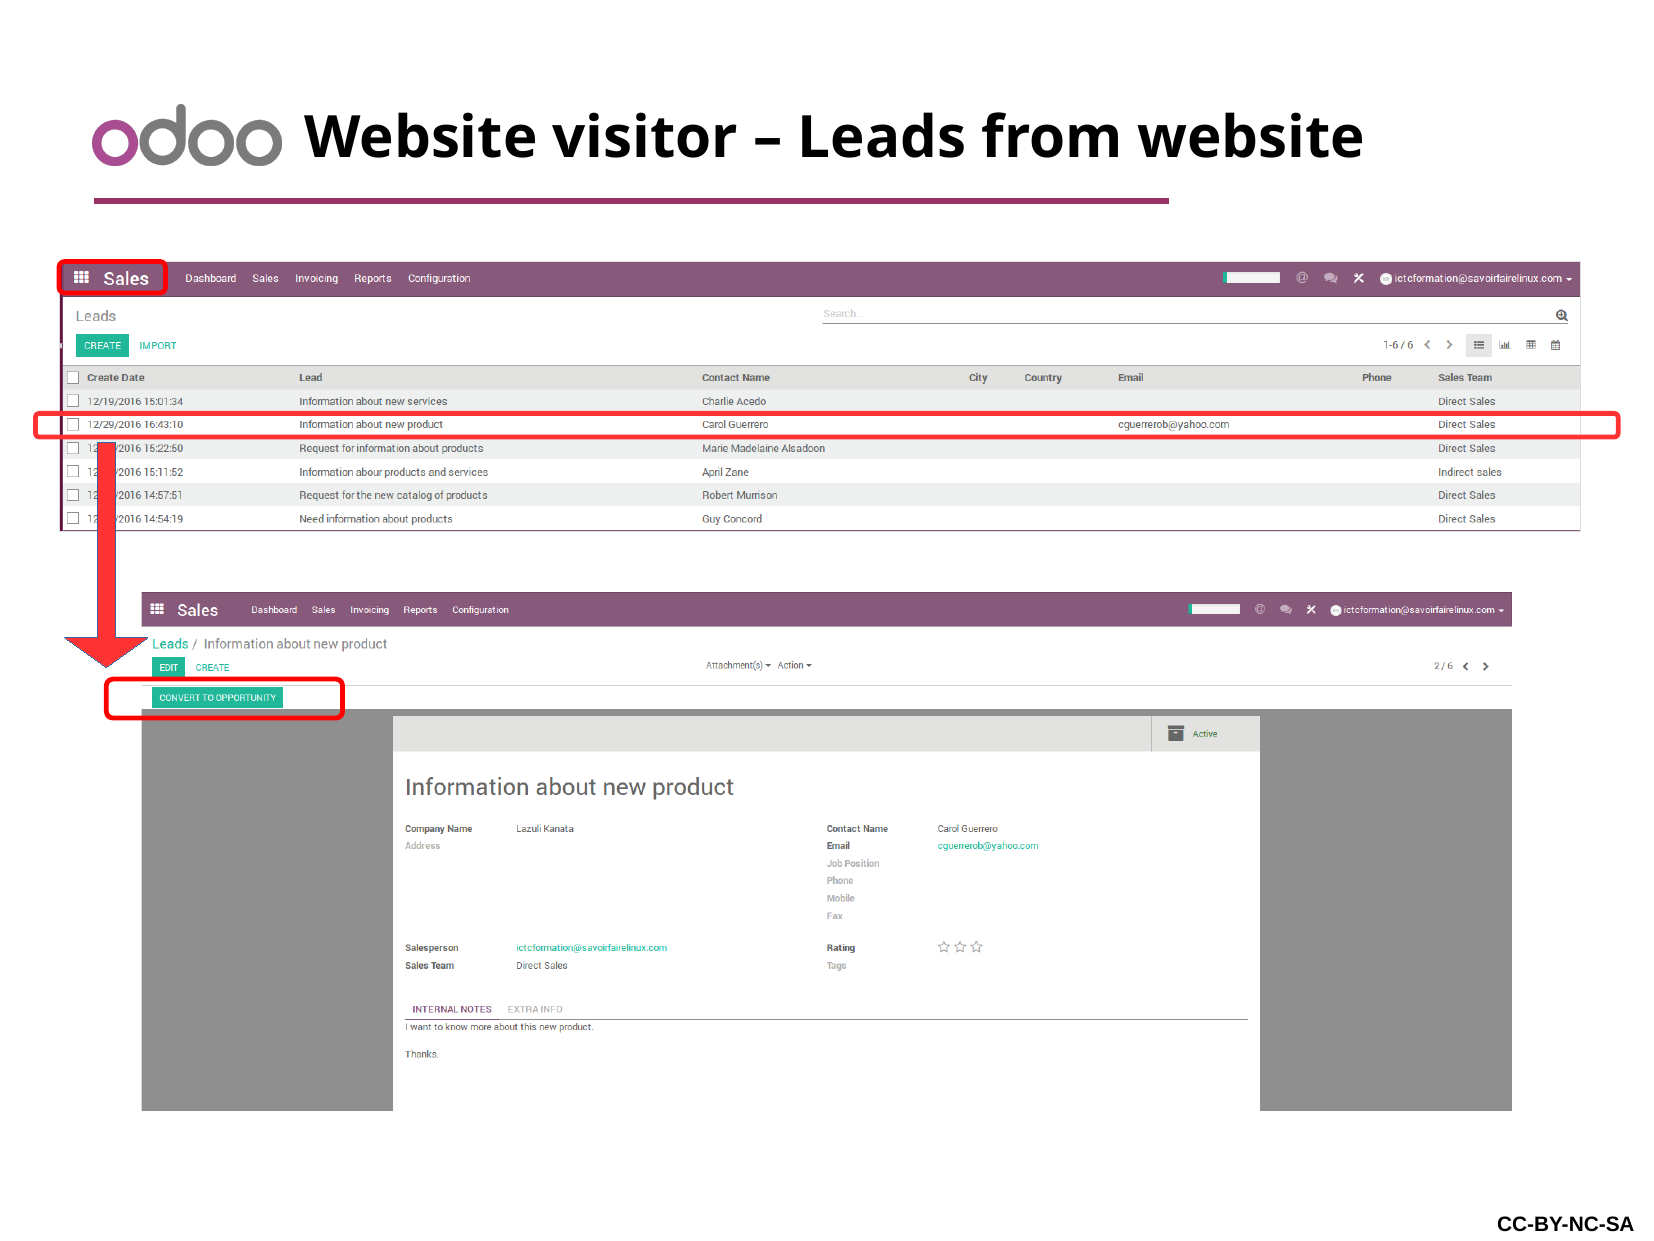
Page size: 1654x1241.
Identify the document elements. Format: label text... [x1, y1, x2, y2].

picture [59, 261, 1581, 413]
text_box [64, 442, 148, 668]
picture [141, 592, 1512, 1111]
picture [59, 438, 1581, 532]
text_box [35, 413, 1619, 438]
text_box CC-BY-NC-SA [1482, 1204, 1654, 1241]
title Website visitor – Leads from website [304, 31, 1567, 239]
text_box [106, 679, 343, 719]
picture [92, 104, 282, 166]
text_box [59, 261, 166, 293]
